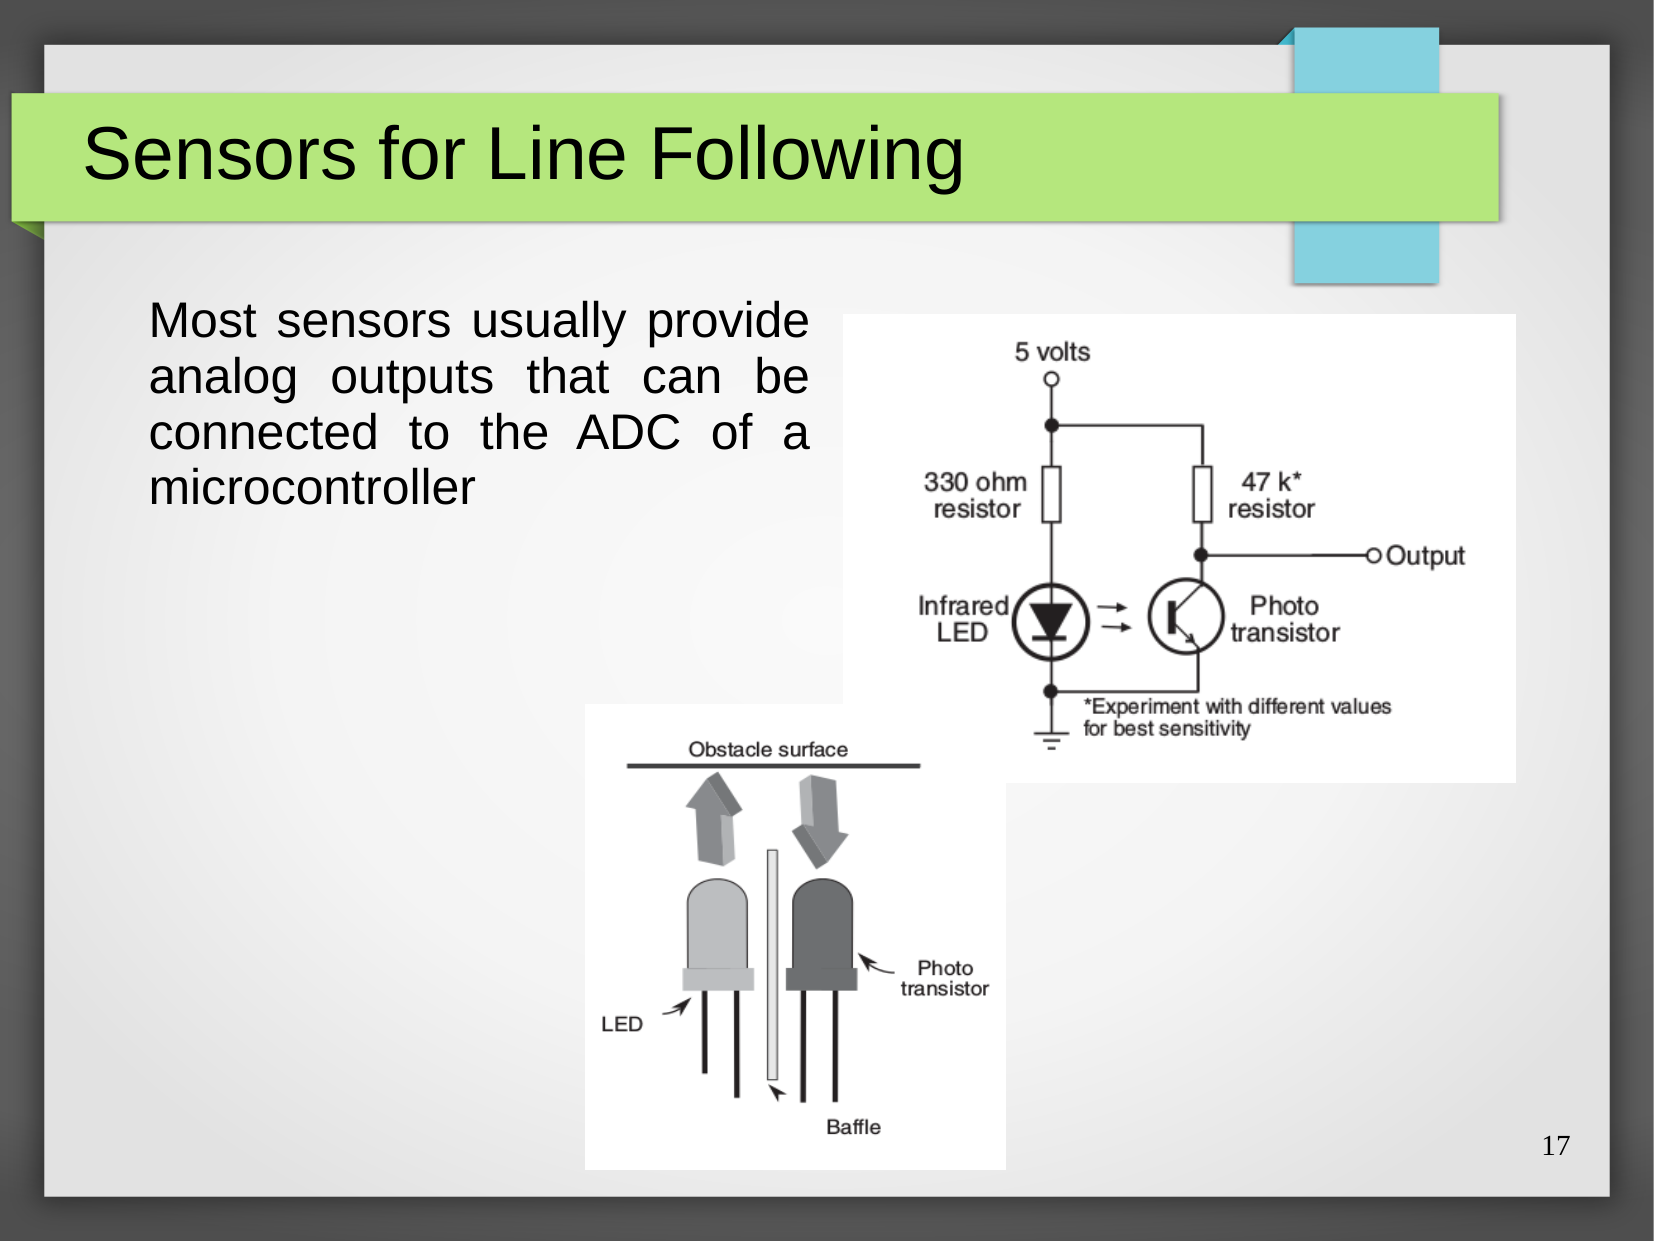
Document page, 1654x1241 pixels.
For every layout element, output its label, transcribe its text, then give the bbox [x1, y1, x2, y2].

picture [0, 0, 1654, 1241]
text_box Most sensors usually provide analog outputs that can be connected to the ADC of a microcontroller [133, 285, 826, 521]
title Sensors for Line Following [82, 94, 1264, 213]
